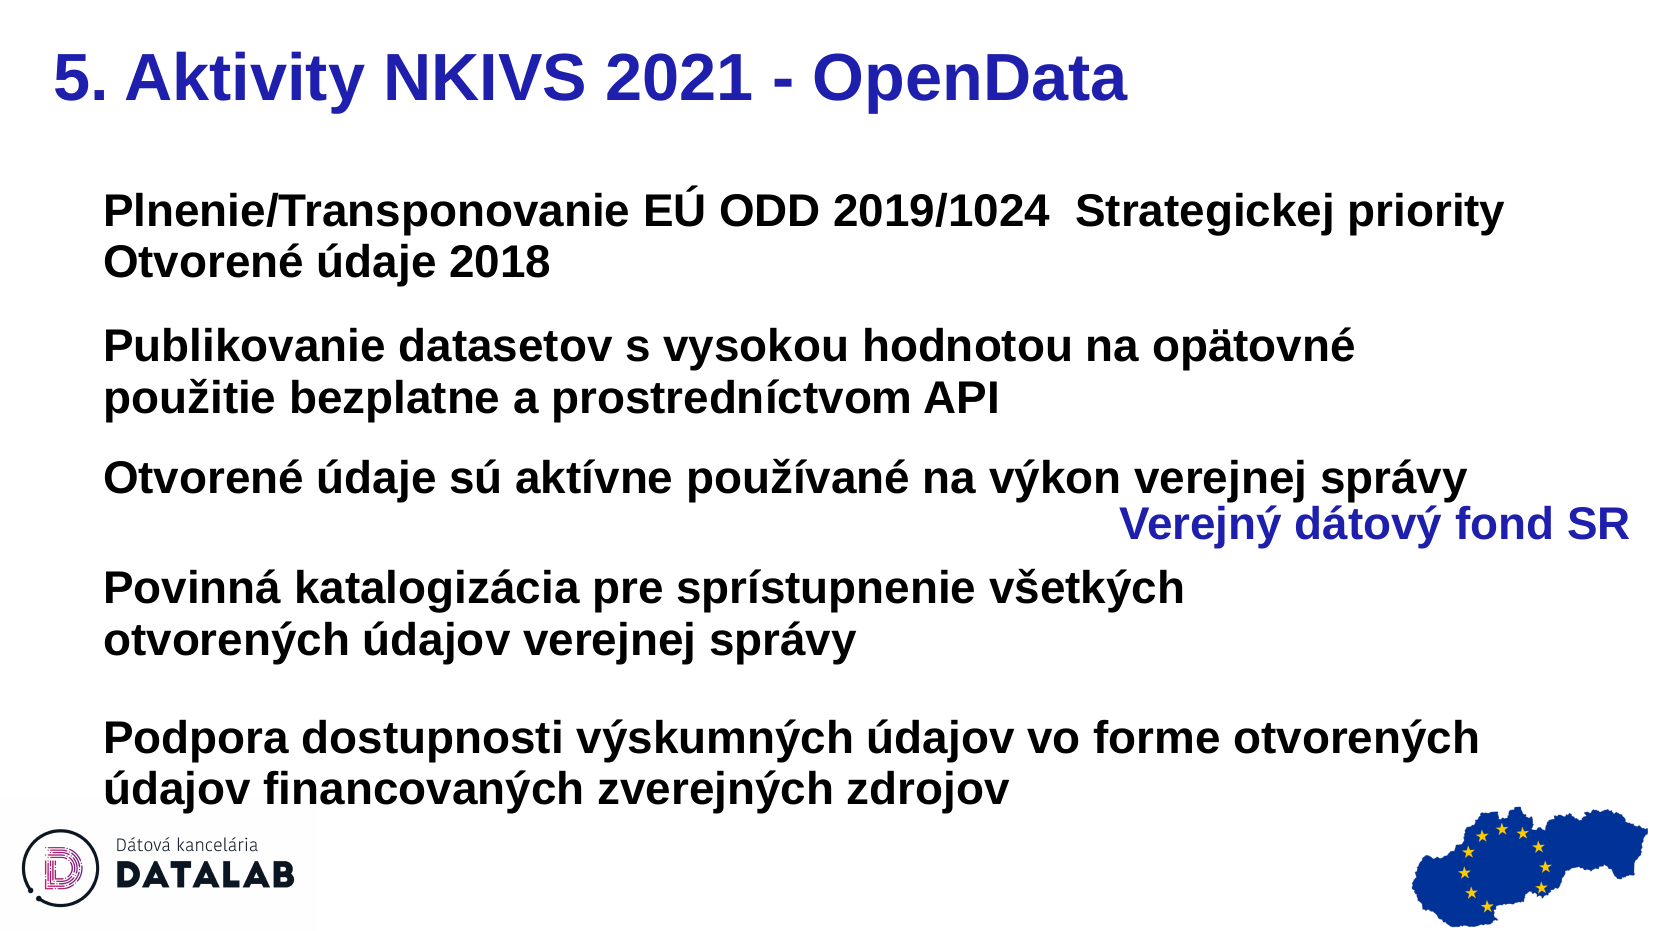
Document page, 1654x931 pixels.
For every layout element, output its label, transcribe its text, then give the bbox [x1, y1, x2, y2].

text_box Otvorené údaje sú aktívne používané na výkon verejnej správy [88, 444, 1506, 511]
title 5. Aktivity NKIVS 2021 - OpenData [53, 0, 1462, 156]
text_box Plnenie/Transponovanie EÚ ODD 2019/1024 Strategickej priority Otvorené údaje 2018 [88, 177, 1536, 346]
text_box Verejný dátový fond SR [1104, 490, 1654, 660]
text_box Povinná katalogizácia pre sprístupnenie všetkých otvorených údajov verejnej správy [88, 555, 1300, 704]
text_box Publikovanie datasetov s vysokou hodnotou na opätovné použitie bezplatne a prostredníctvom API [88, 312, 1506, 431]
picture [0, 797, 318, 931]
text_box Podpora dostupnosti výskumných údajov vo forme otvorených údajov financovaných zverejných zdrojov [88, 704, 1506, 822]
picture [1406, 797, 1654, 931]
